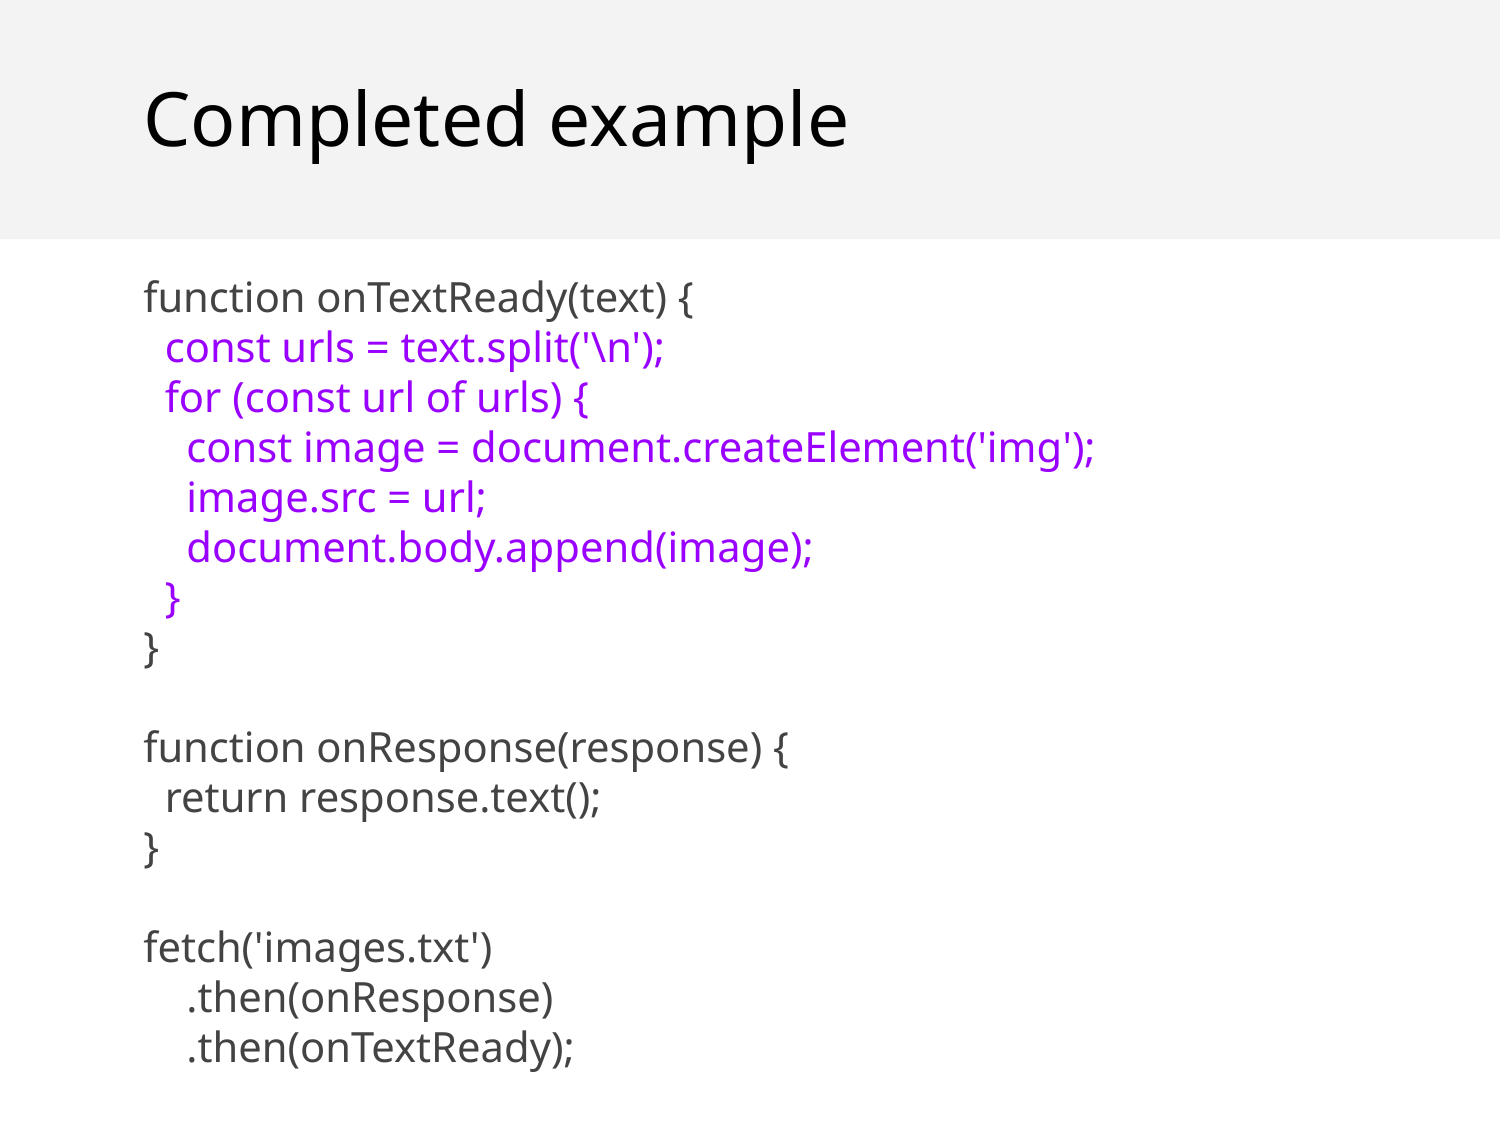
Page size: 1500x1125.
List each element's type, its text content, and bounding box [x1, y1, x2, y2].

list function onTextReady(text) { const urls = text.split('\n'); for (const url of urls) { const image = document.createElement('img'); image.src = url; document.body.append(image); } } function onResponse(response) { return response.text(); } fetch('images.txt') .then(onResponse) .then(onTextReady); [128, 255, 1316, 1091]
title Completed example [128, 56, 1372, 183]
